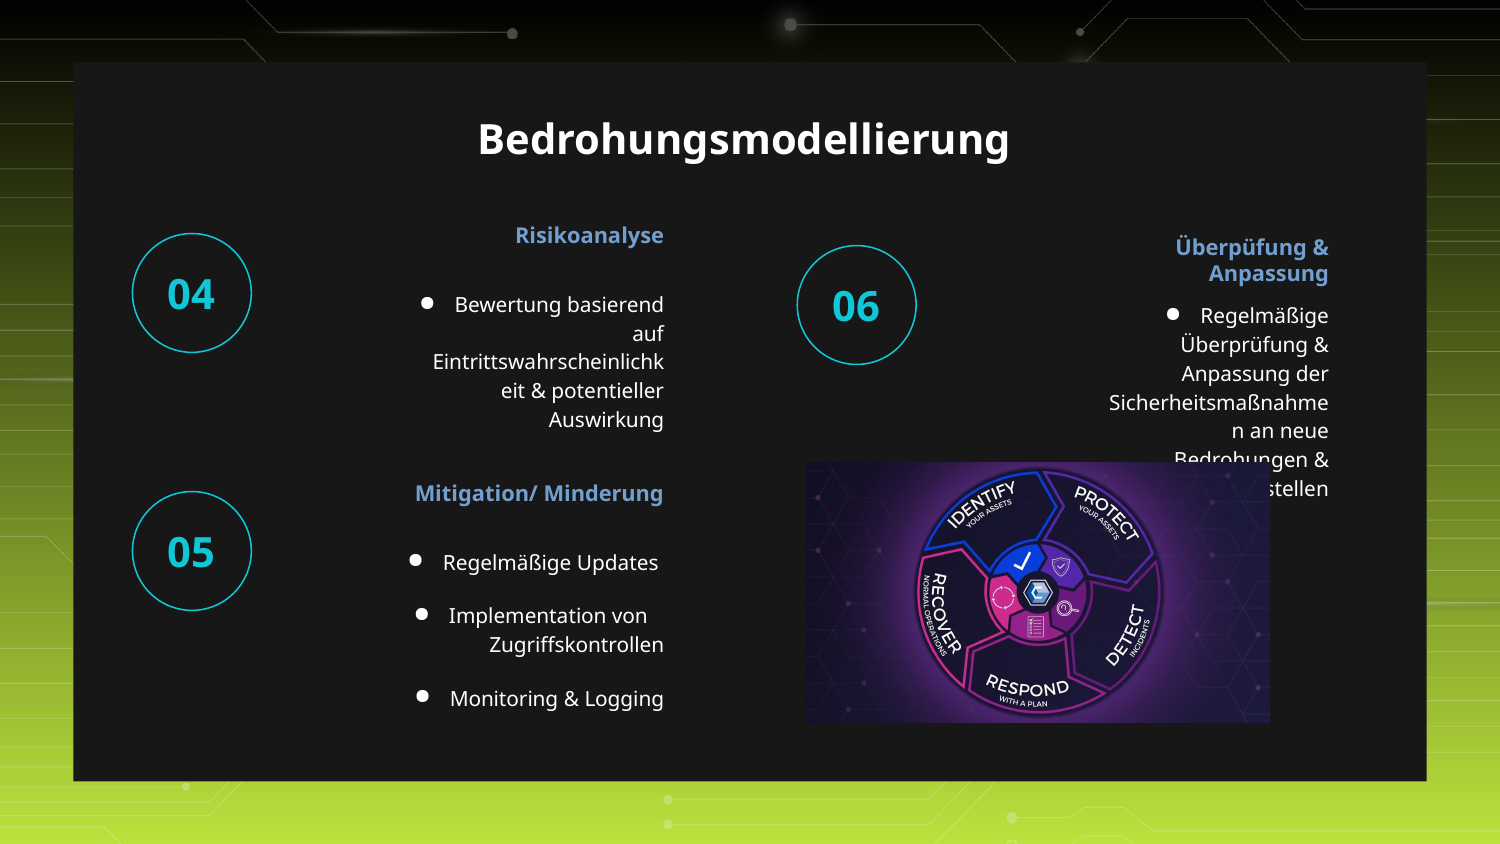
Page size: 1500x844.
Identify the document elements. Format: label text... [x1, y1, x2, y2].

text_box Risikoanalyse [381, 206, 680, 272]
title Bedrohungsmodellierung [118, 98, 1382, 192]
text_box Überpüfung & Anpassung [1046, 218, 1344, 284]
picture [806, 462, 1270, 723]
text_box Regelmäßige Updates Implementation von Zugriffskontrollen Monitoring & Logging [381, 530, 680, 631]
text_box Regelmäßige Überprüfung & Anpassung der Sicherheitsmaßnahmen an neue Bedrohungen & Schwachstellen [1046, 284, 1344, 384]
text_box 04 [132, 233, 252, 353]
text_box Bewertung basierend auf Eintrittswahrscheinlichkeit & potentieller Auswirkung [381, 272, 680, 373]
text_box 06 [797, 245, 917, 365]
text_box Mitigation/ Minderung [381, 464, 680, 530]
picture [0, 0, 1500, 36]
text_box 05 [132, 491, 252, 611]
